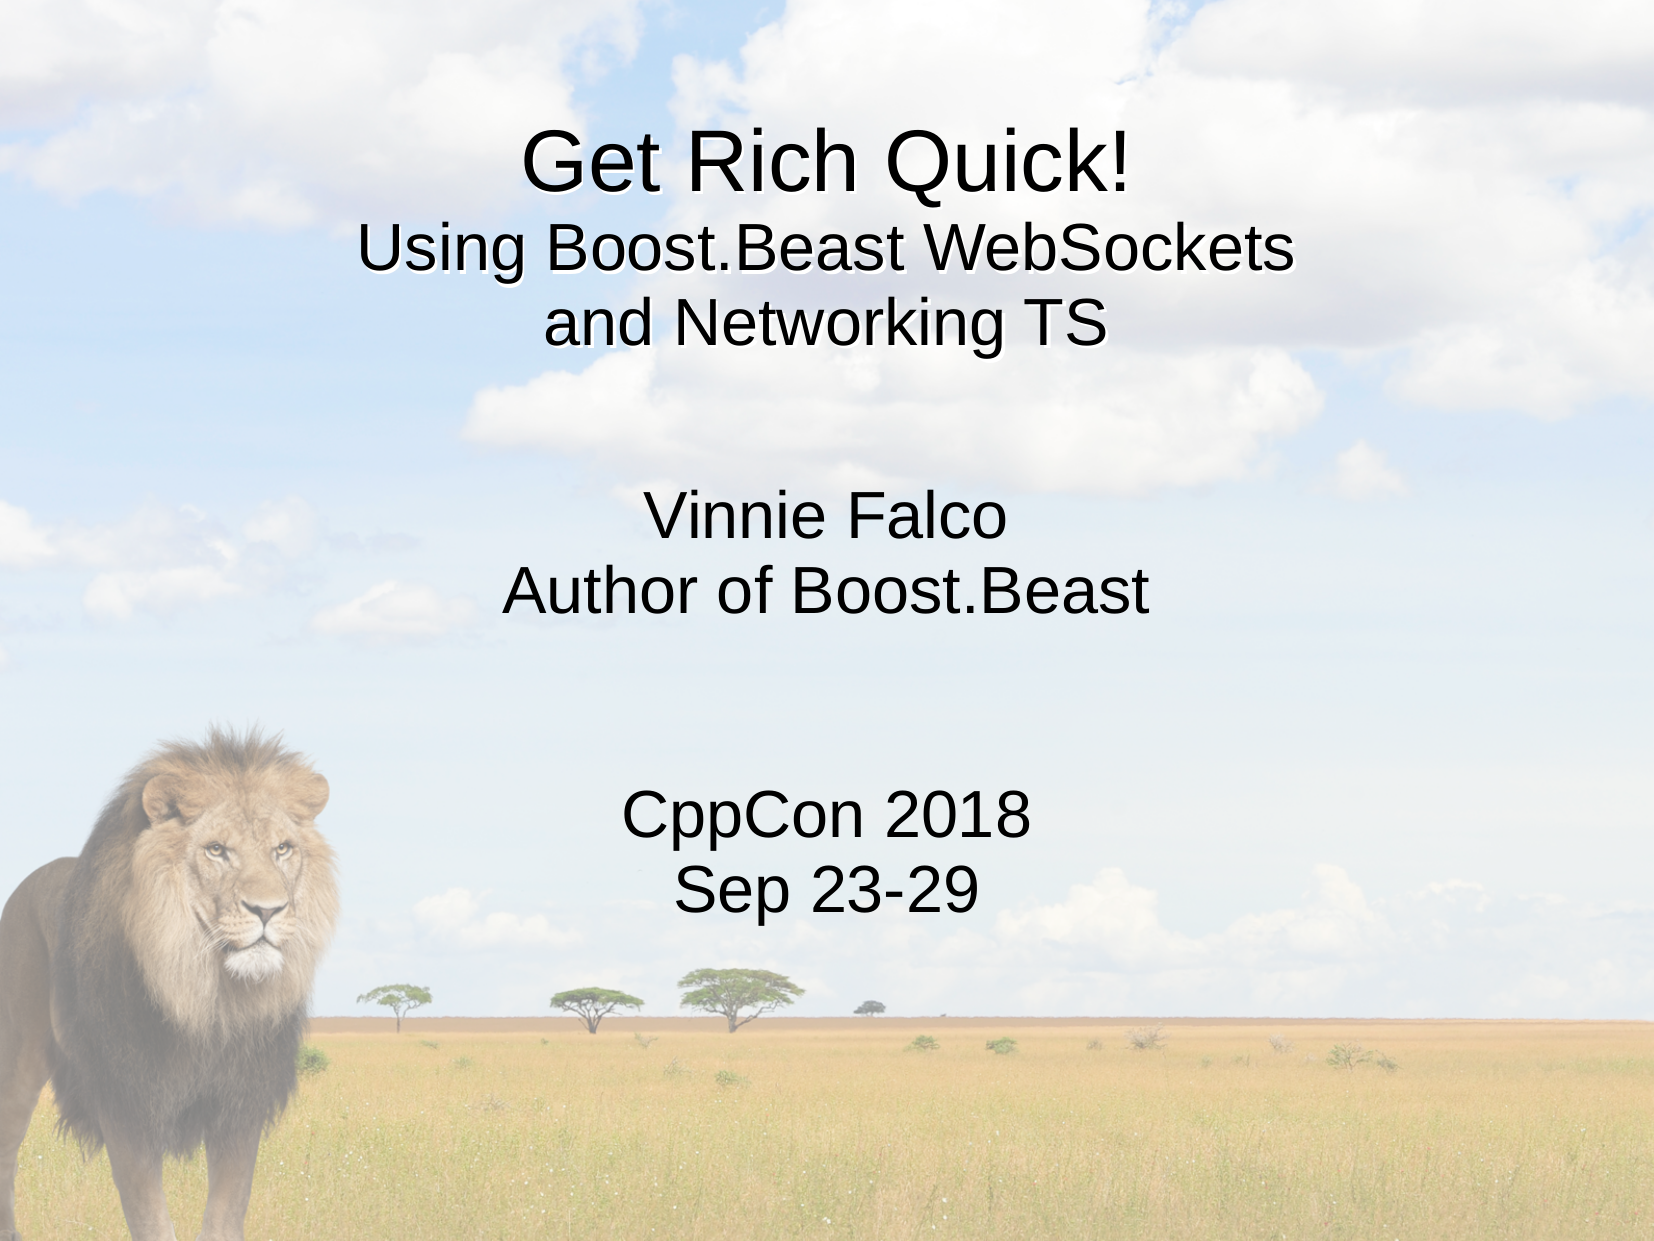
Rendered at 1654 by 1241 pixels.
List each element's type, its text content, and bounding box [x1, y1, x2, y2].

picture [0, 0, 1654, 1241]
title Get Rich Quick! Using Boost.Beast WebSockets and Networking TS [82, 82, 1571, 390]
subtitle Vinnie Falco Author of Boost.Beast CppCon 2018 Sep 23-29 [232, 403, 1421, 1002]
